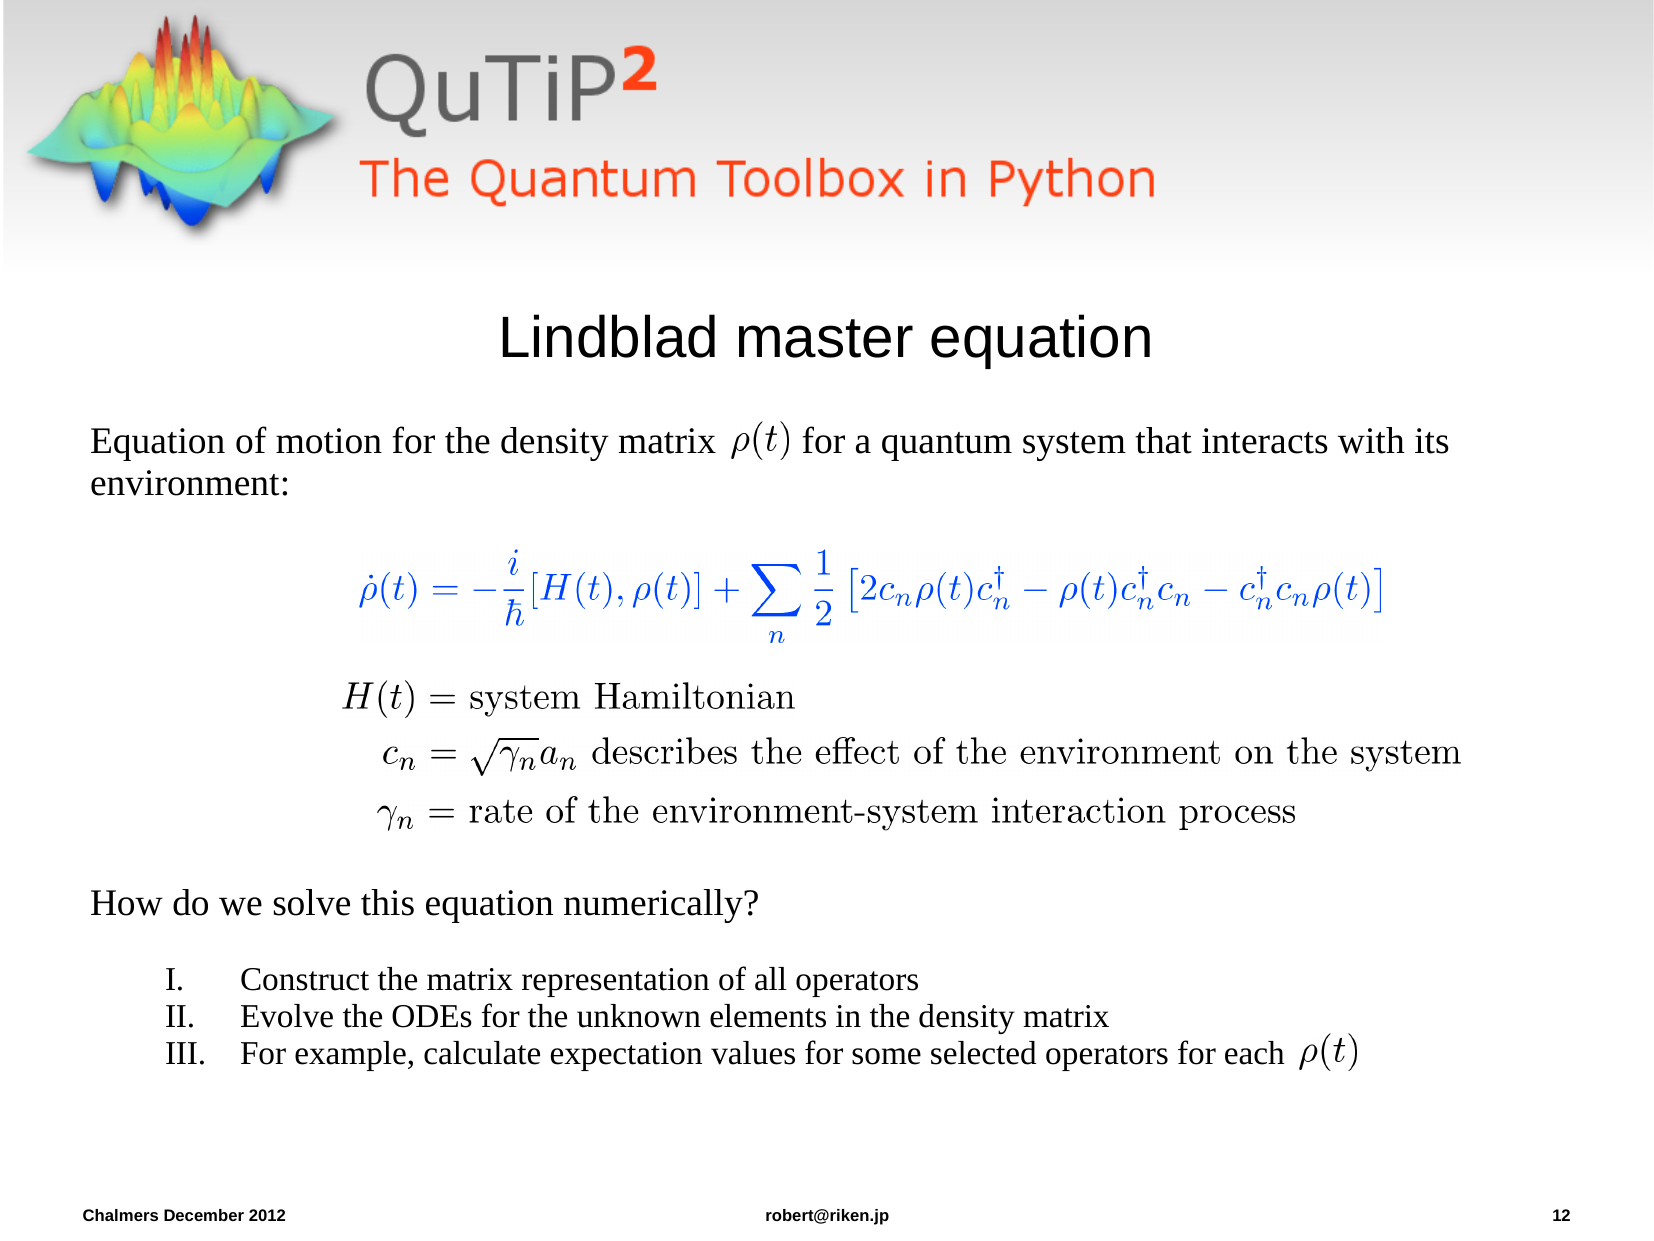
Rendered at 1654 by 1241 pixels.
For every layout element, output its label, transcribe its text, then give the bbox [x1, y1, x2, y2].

picture [342, 680, 795, 718]
picture [3, 0, 1654, 273]
picture [1299, 1033, 1357, 1071]
list Equation of motion for the density matrix for a quantum system that interacts with its environment: How do we solve this equation numerically? I. Construct the matrix representation of all operators II. Evolve the ODEs for the unknown elements in the density matrix III. For example, calculate expectation values for some selected operators for each [90, 420, 1571, 1140]
picture [359, 549, 1381, 643]
picture [731, 421, 789, 460]
title Lindblad master equation [82, 273, 1571, 401]
picture [377, 796, 1295, 832]
picture [383, 737, 1461, 776]
